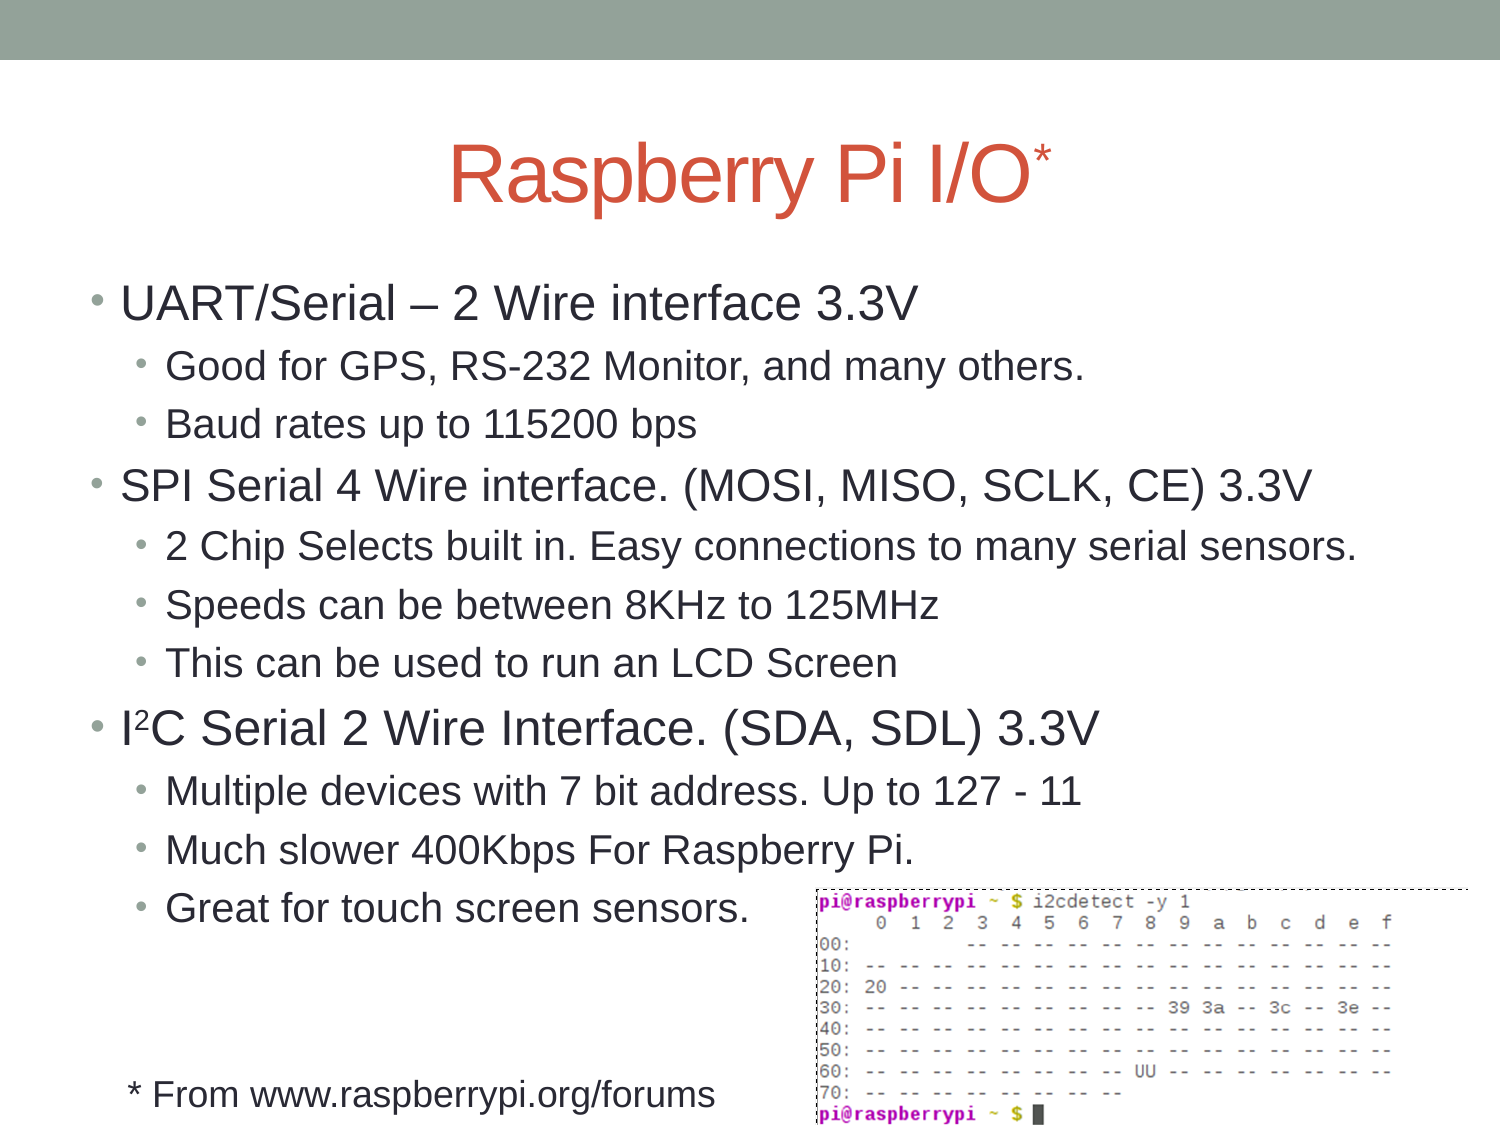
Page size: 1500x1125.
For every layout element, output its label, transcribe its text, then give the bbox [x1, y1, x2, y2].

text_box * From www.raspberrypi.org/forums [112, 1062, 815, 1123]
title Raspberry Pi I/O* [75, 87, 1425, 250]
list UART/Serial – 2 Wire interface 3.3V Good for GPS, RS-232 Monitor, and many others. Baud rates up to 115200 bps SPI Serial 4 Wire interface. (MOSI, MISO, SCLK, CE) 3.3V 2 Chip Selects built in. Easy connections to many serial sensors. Speeds can be between 8KHz to 125MHz This can be used to run an LCD Screen I2C Serial 2 Wire Interface. (SDA, SDL) 3.3V Multiple devices with 7 bit address. Up to 127 - 11 Much slower 400Kbps For Raspberry Pi. Great for touch screen sensors. [75, 262, 1425, 1063]
picture [815, 887, 1468, 1125]
